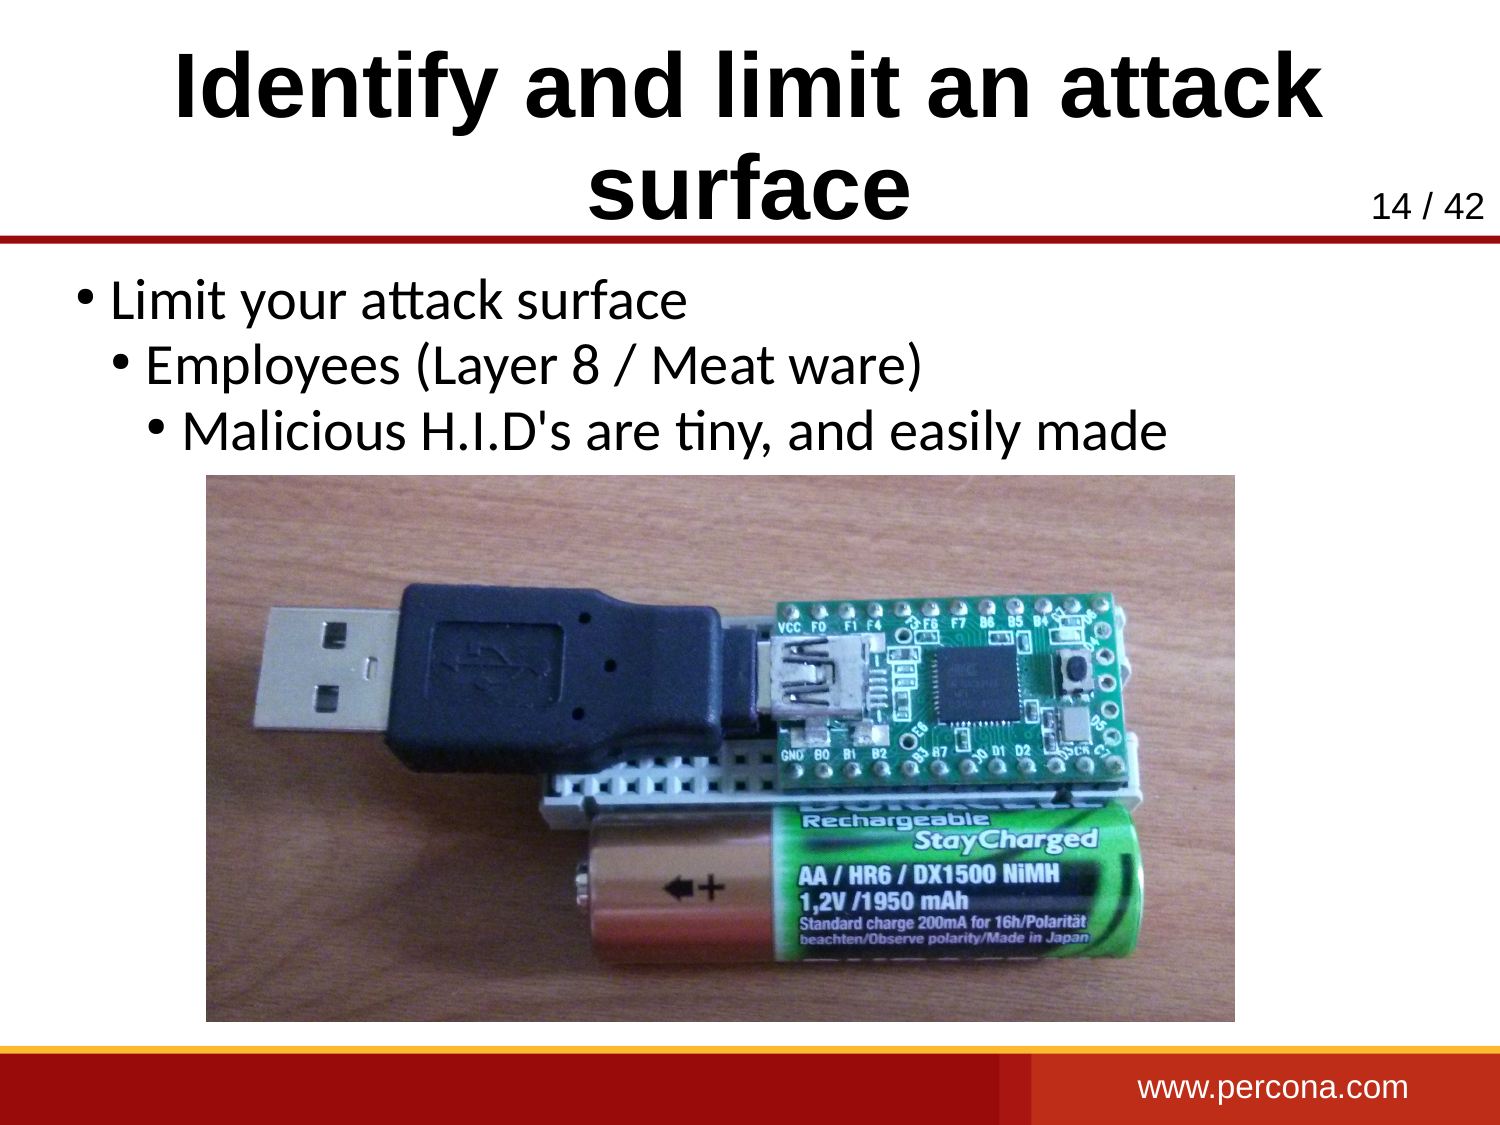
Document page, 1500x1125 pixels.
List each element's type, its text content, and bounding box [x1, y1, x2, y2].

picture [206, 475, 1235, 1022]
text_box Limit your attack surface Employees (Layer 8 / Meat ware) Malicious H.I.D's are tiny, and easily made [74, 263, 1425, 1006]
text_box Identify and limit an attack surface [74, 44, 1425, 232]
